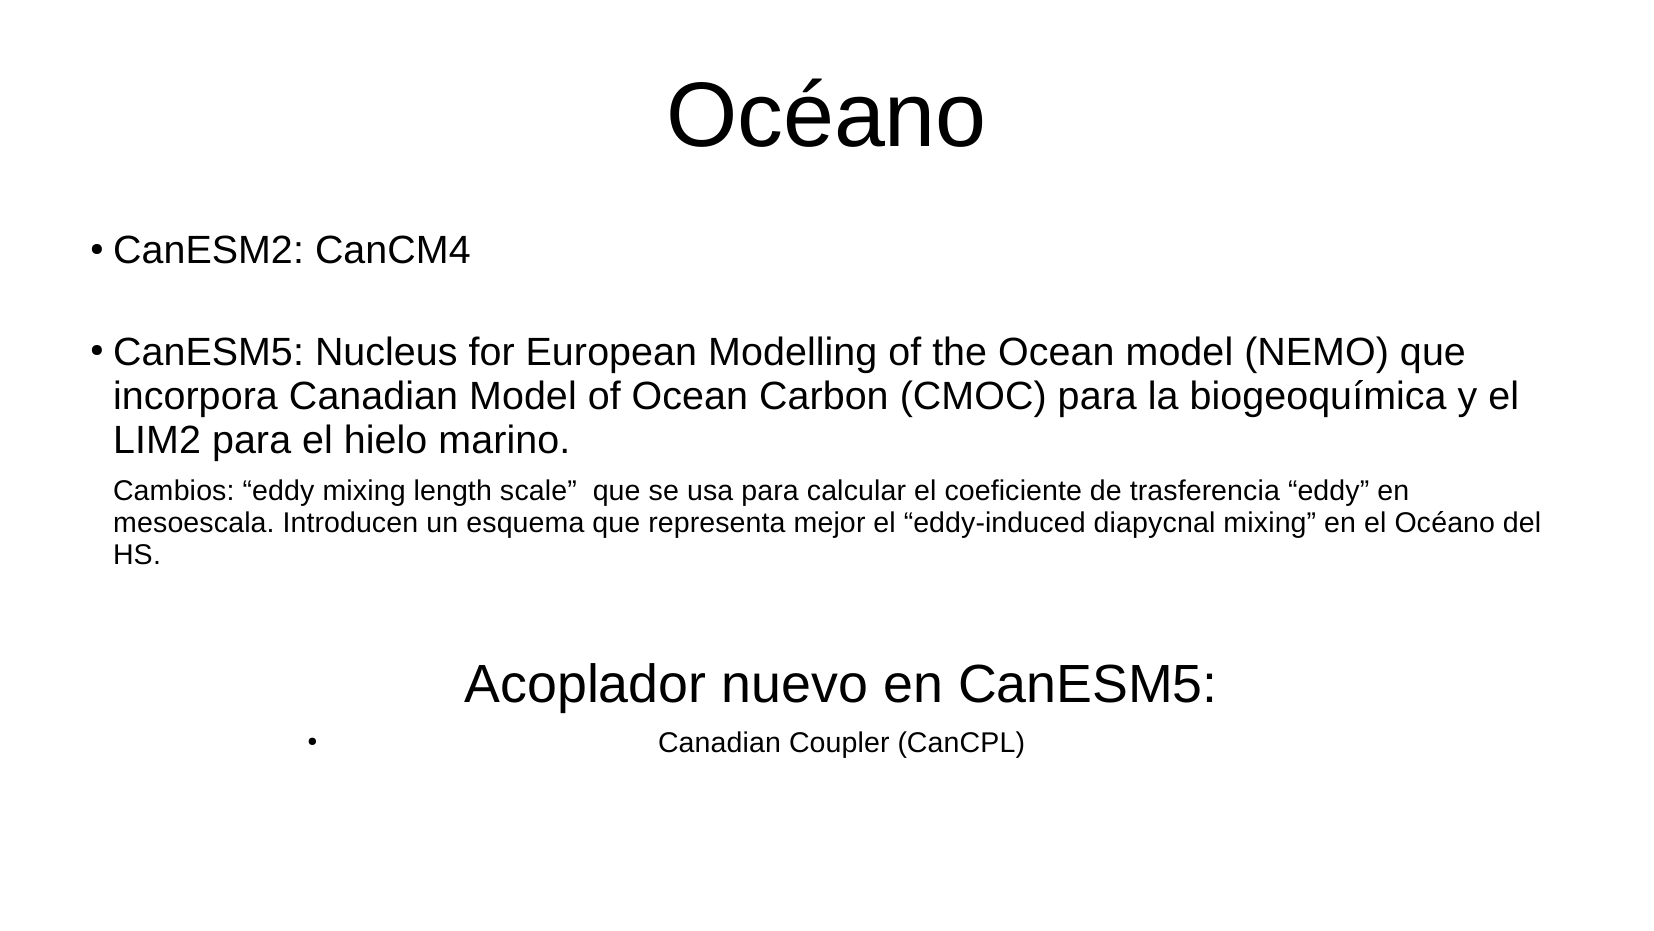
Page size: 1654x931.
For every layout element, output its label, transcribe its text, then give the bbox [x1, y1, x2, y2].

title Océano [82, 37, 1571, 193]
list CanESM2: CanCM4 CanESM5: Nucleus for European Modelling of the Ocean model (NEMO) que incorpora Canadian Model of Ocean Carbon (CMOC) para la biogeoquímica y el LIM2 para el hielo marino. Cambios: “eddy mixing length scale” que se usa para calcular el coeficiente de trasferencia “eddy” en mesoescala. Introducen un esquema que representa mejor el “eddy-induced diapycnal mixing” en el Océano del HS. Acoplador nuevo en CanESM5: Canadian Coupler (CanCPL) [82, 228, 1571, 768]
